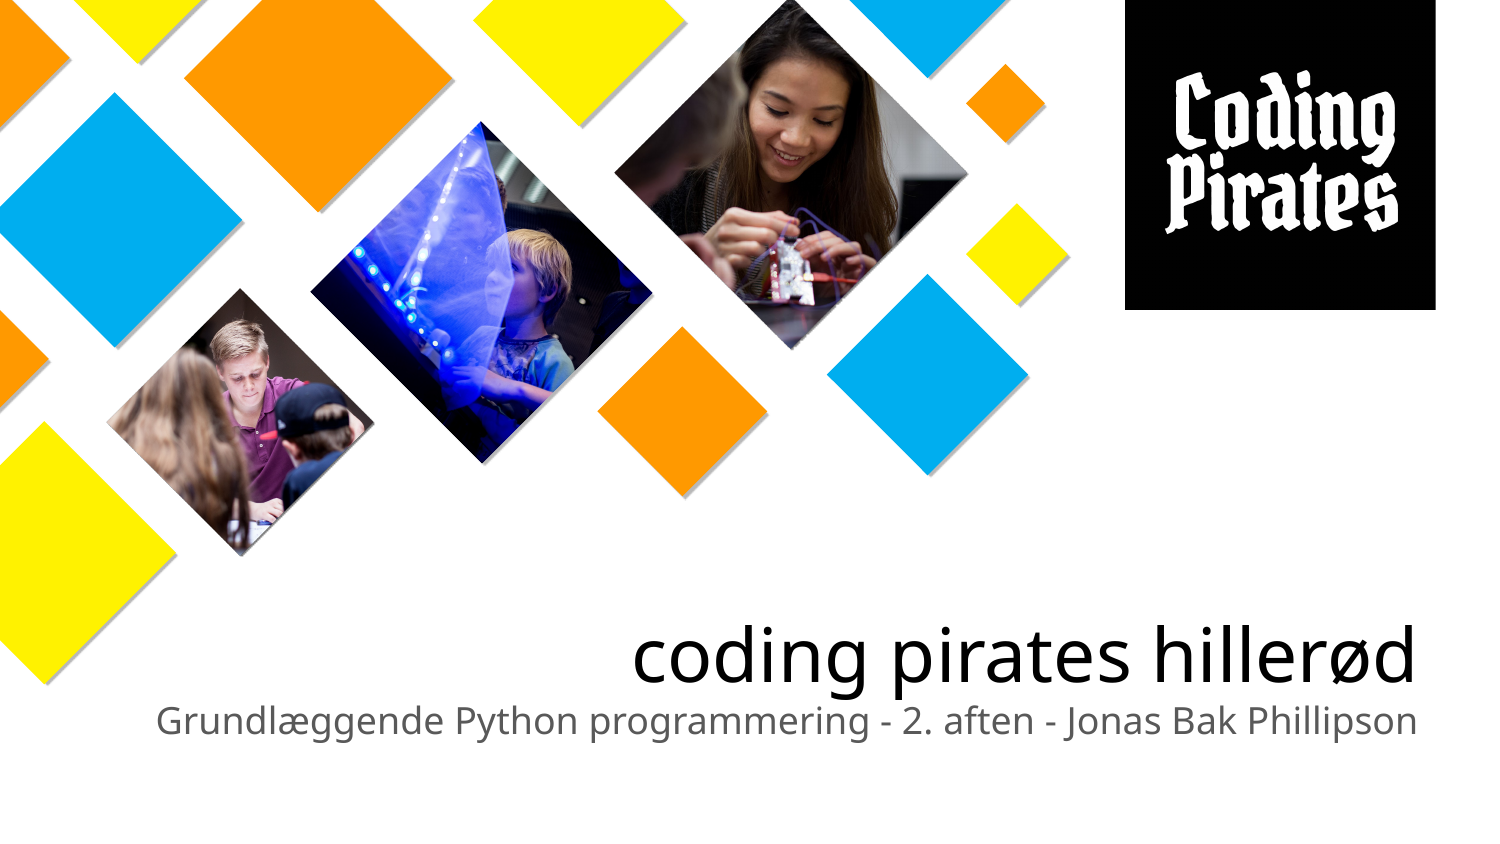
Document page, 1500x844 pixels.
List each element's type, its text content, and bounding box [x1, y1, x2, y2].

picture [20, 266, 460, 578]
picture [1125, 0, 1436, 310]
picture [500, 0, 1081, 378]
title coding pirates hillerød Grundlæggende Python programmering - 2. aften - Jonas Bak Phillipson [70, 592, 1435, 805]
